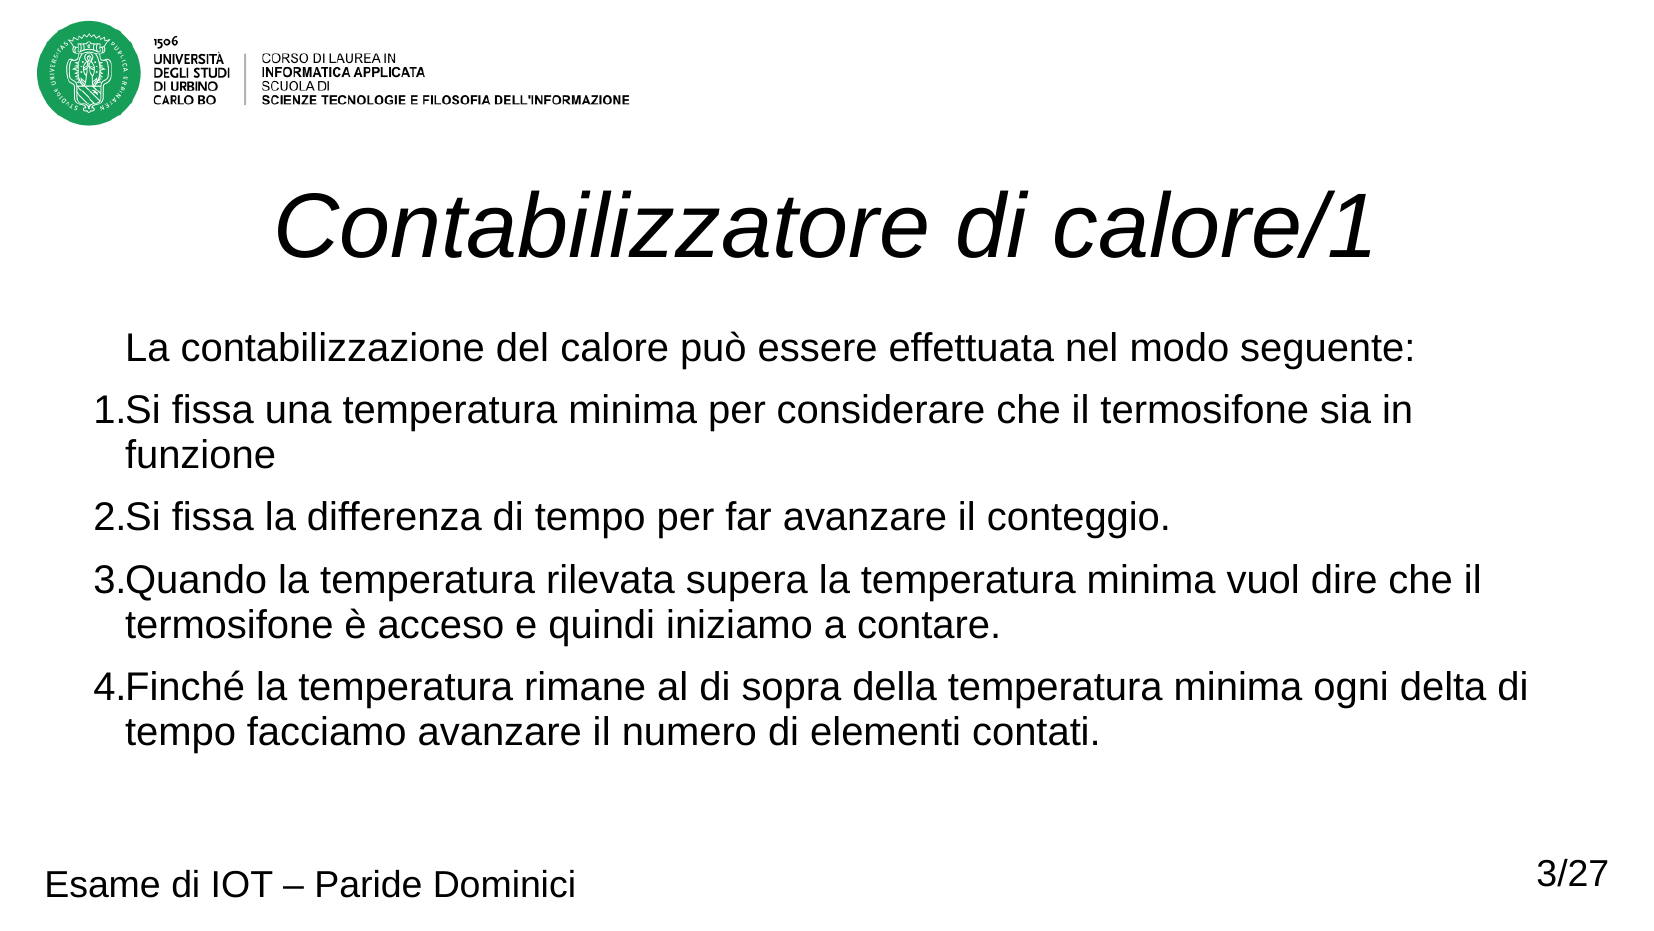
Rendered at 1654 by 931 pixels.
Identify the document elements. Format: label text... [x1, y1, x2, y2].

text_box Esame di IOT – Paride Dominici [29, 856, 680, 914]
picture [25, 17, 650, 128]
title Contabilizzatore di calore/1 [82, 147, 1571, 303]
list La contabilizzazione del calore può essere effettuata nel modo seguente: Si fissa una temperatura minima per considerare che il termosifone sia in funzione Si fissa la differenza di tempo per far avanzare il conteggio. Quando la temperatura rilevata supera la temperatura minima vuol dire che il termosifone è acceso e quindi iniziamo a contare. Finché la temperatura rimane al di sopra della temperatura minima ogni delta di tempo facciamo avanzare il numero di elementi contati. [82, 324, 1571, 758]
text_box <numero>/27 [1387, 845, 1625, 916]
